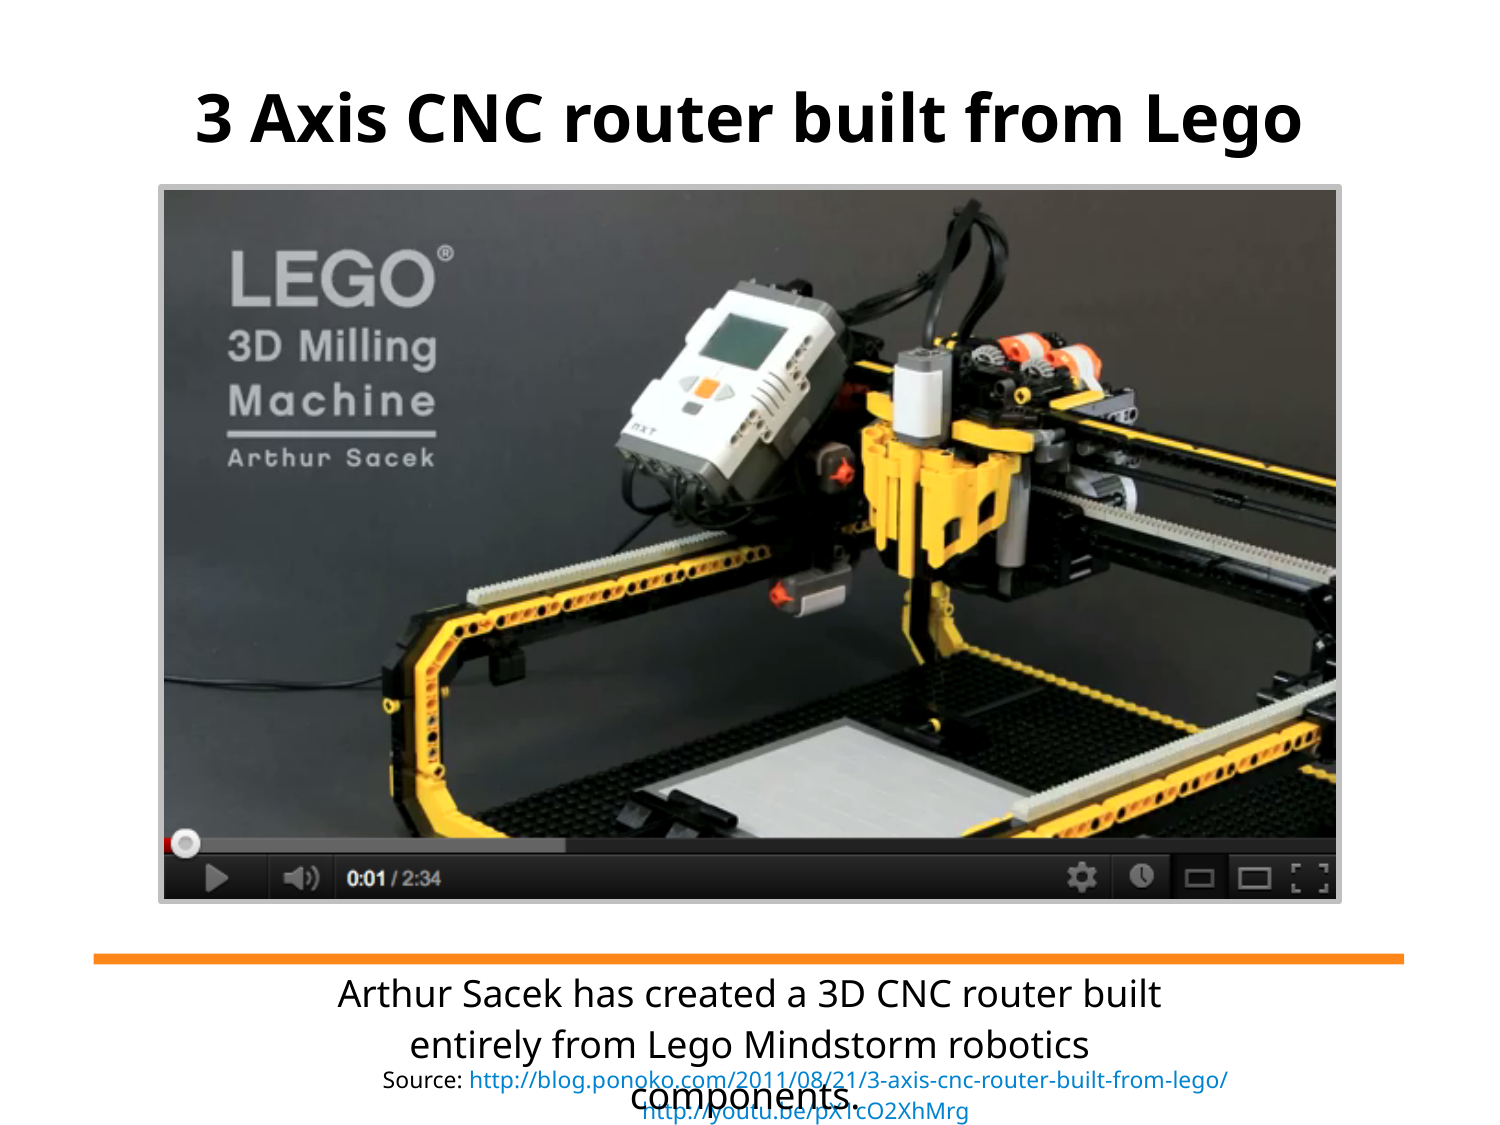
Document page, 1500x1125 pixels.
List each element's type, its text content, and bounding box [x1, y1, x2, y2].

picture [0, 0, 1500, 1125]
text_box Arthur Sacek has created a 3D CNC router built entirely from Lego Mindstorm robotics components. [287, 960, 1213, 1073]
text_box Source: http://blog.ponoko.com/2011/08/21/3-axis-cnc-router-built-from-lego/ http://youtu.be/pX1cO2XhMrg [368, 1073, 1173, 1125]
title 3 Axis CNC router built from Lego [75, 44, 1426, 188]
